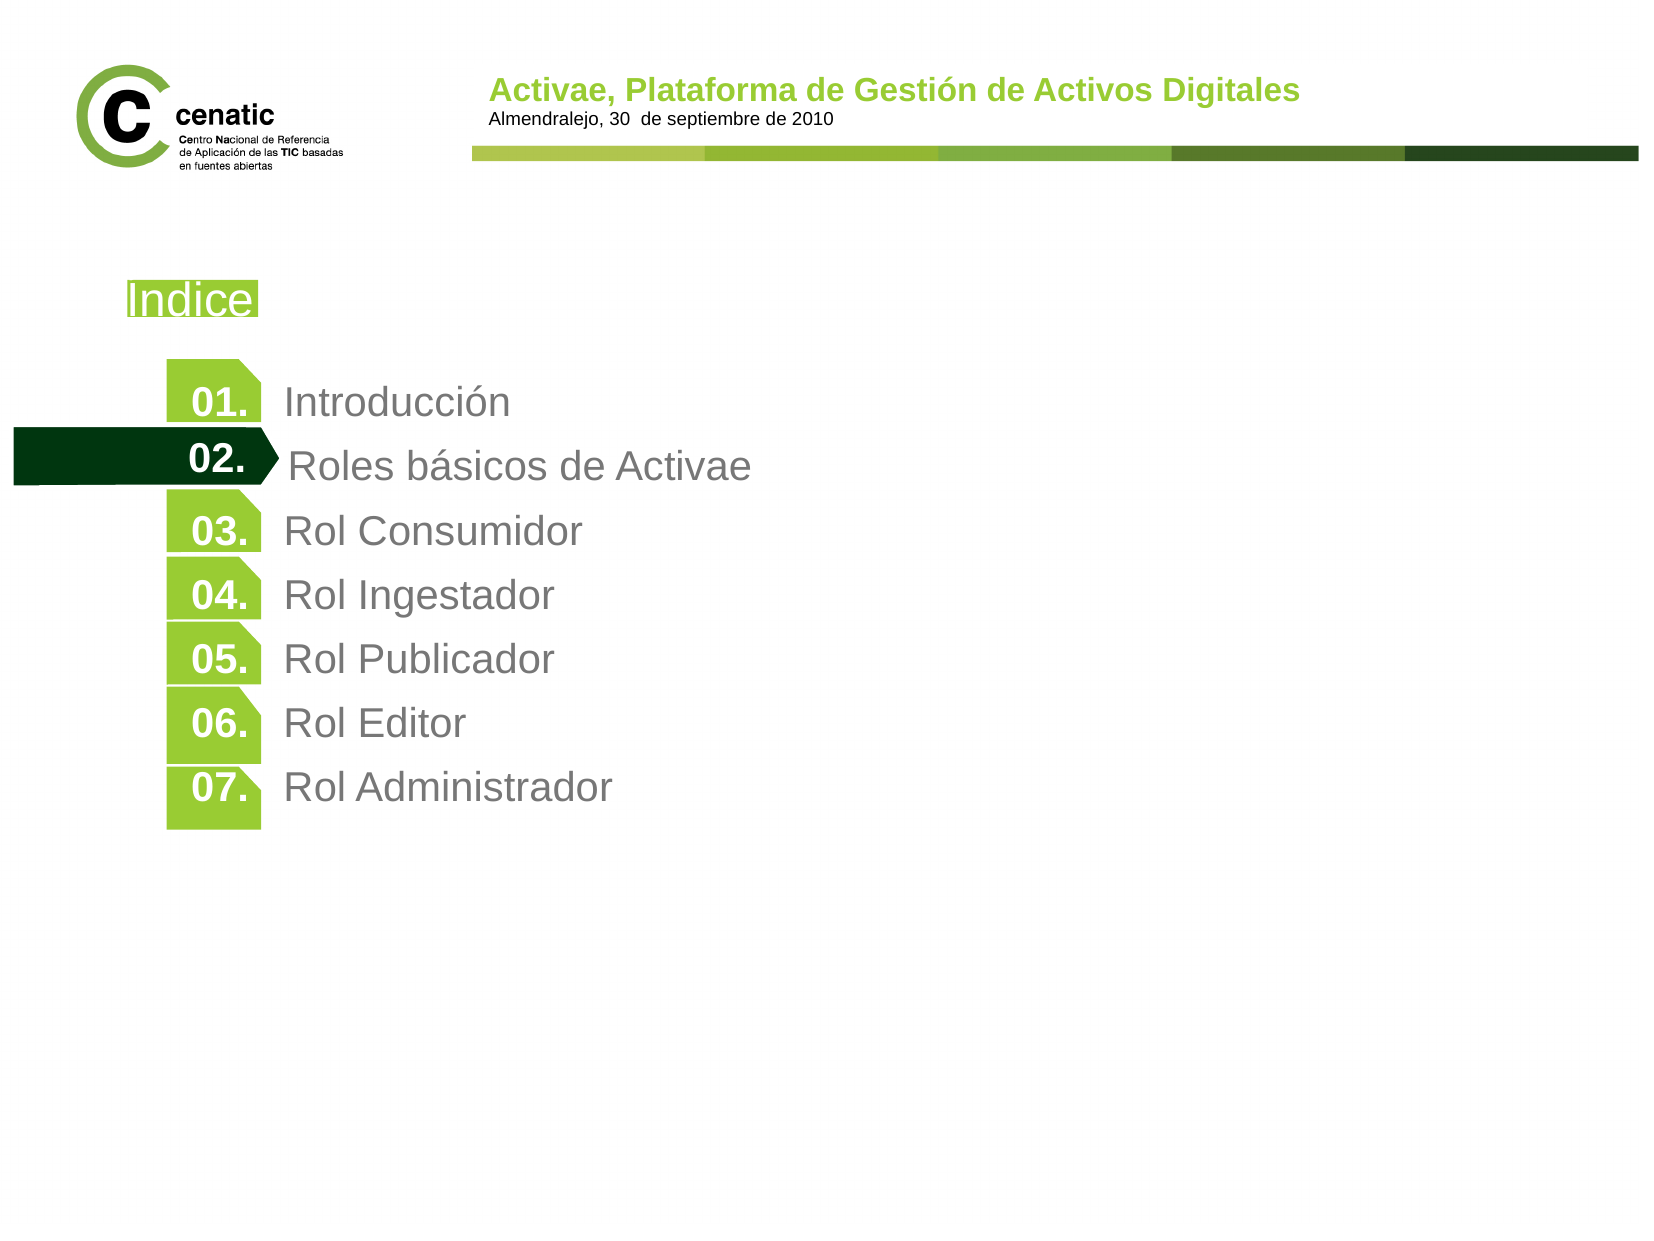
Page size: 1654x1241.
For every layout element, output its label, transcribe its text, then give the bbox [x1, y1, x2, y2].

picture [0, 0, 1639, 1224]
text_box [11, 424, 283, 488]
text_box 02. [173, 426, 262, 489]
